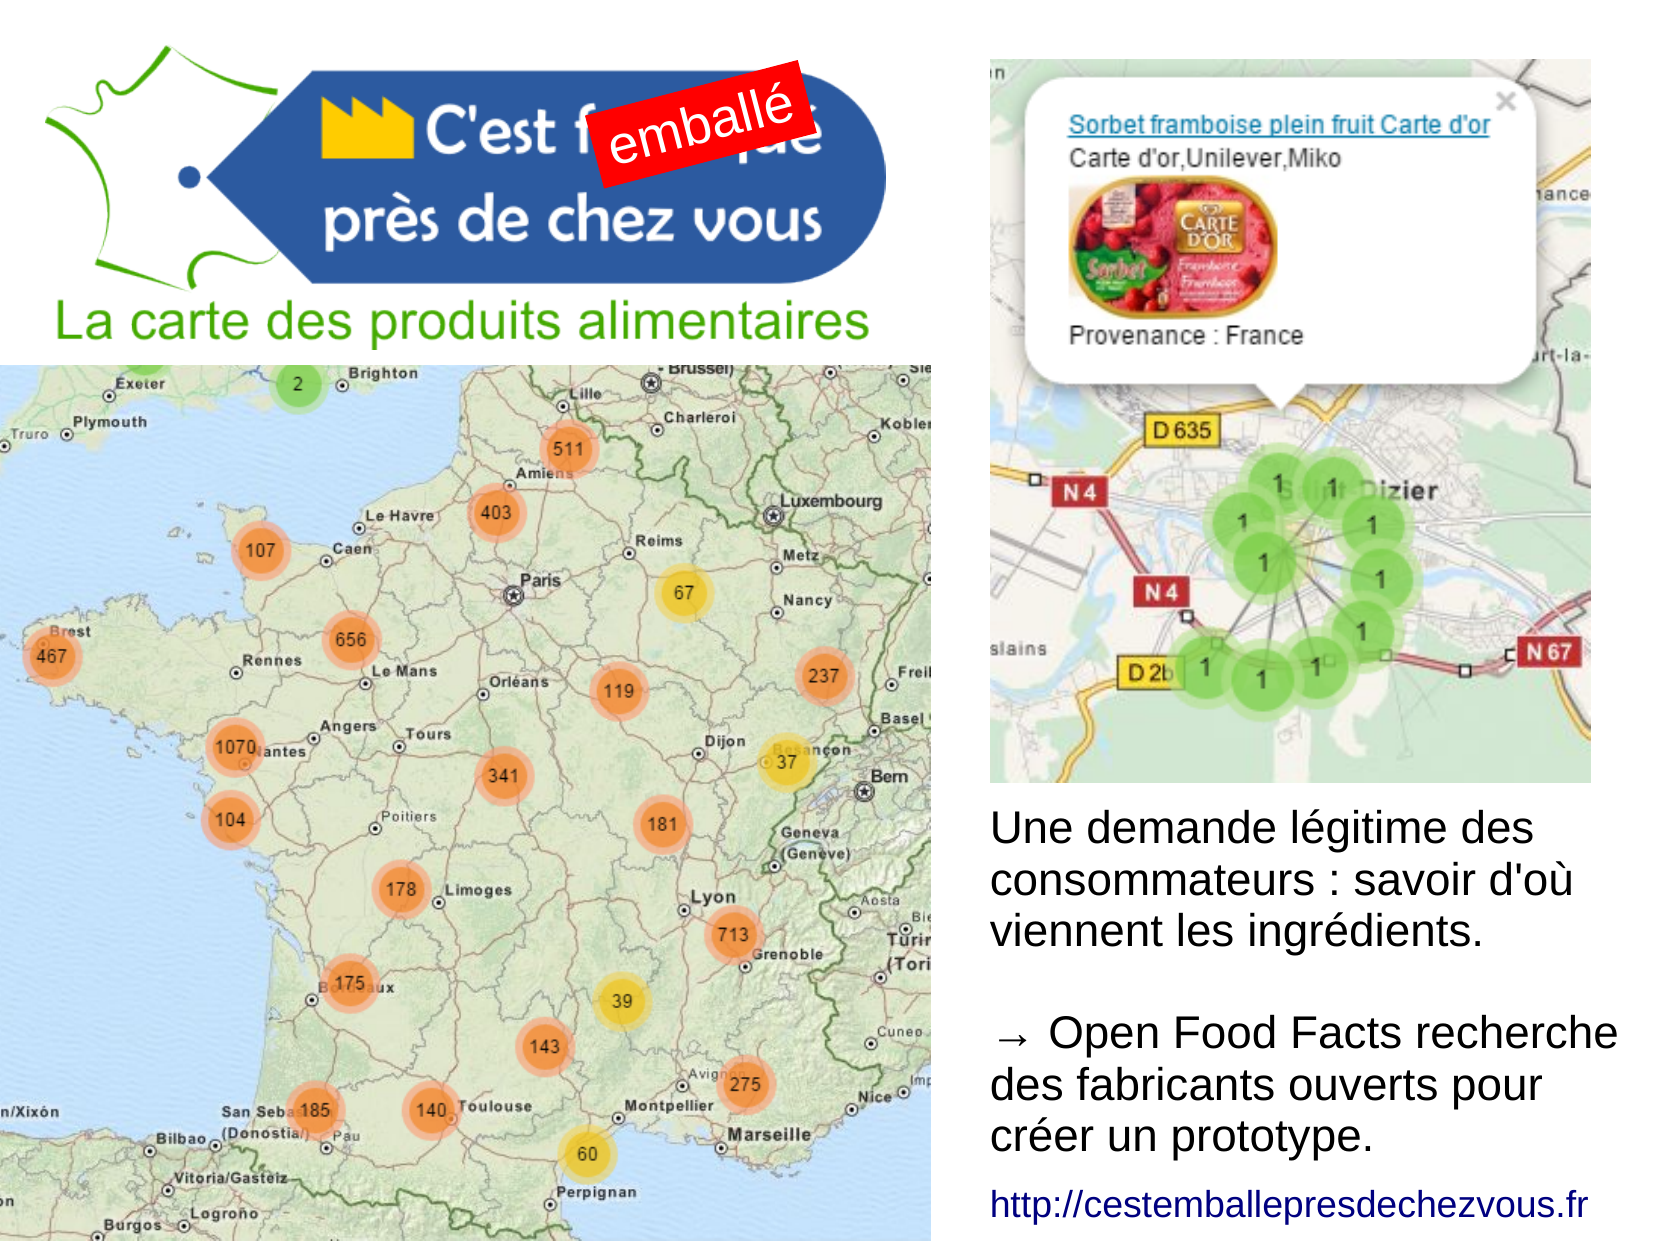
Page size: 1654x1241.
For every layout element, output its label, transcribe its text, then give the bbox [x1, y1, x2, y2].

text_box Une demande légitime des consommateurs : savoir d'où viennent les ingrédients. → Open Food Facts recherche des fabricants ouverts pour créer un prototype. [975, 795, 1636, 1174]
text_box emballé [585, 60, 817, 189]
picture [45, 44, 886, 350]
picture [990, 59, 1591, 783]
picture [0, 365, 931, 1241]
text_box http://cestemballepresdechezvous.fr [975, 1176, 1654, 1241]
